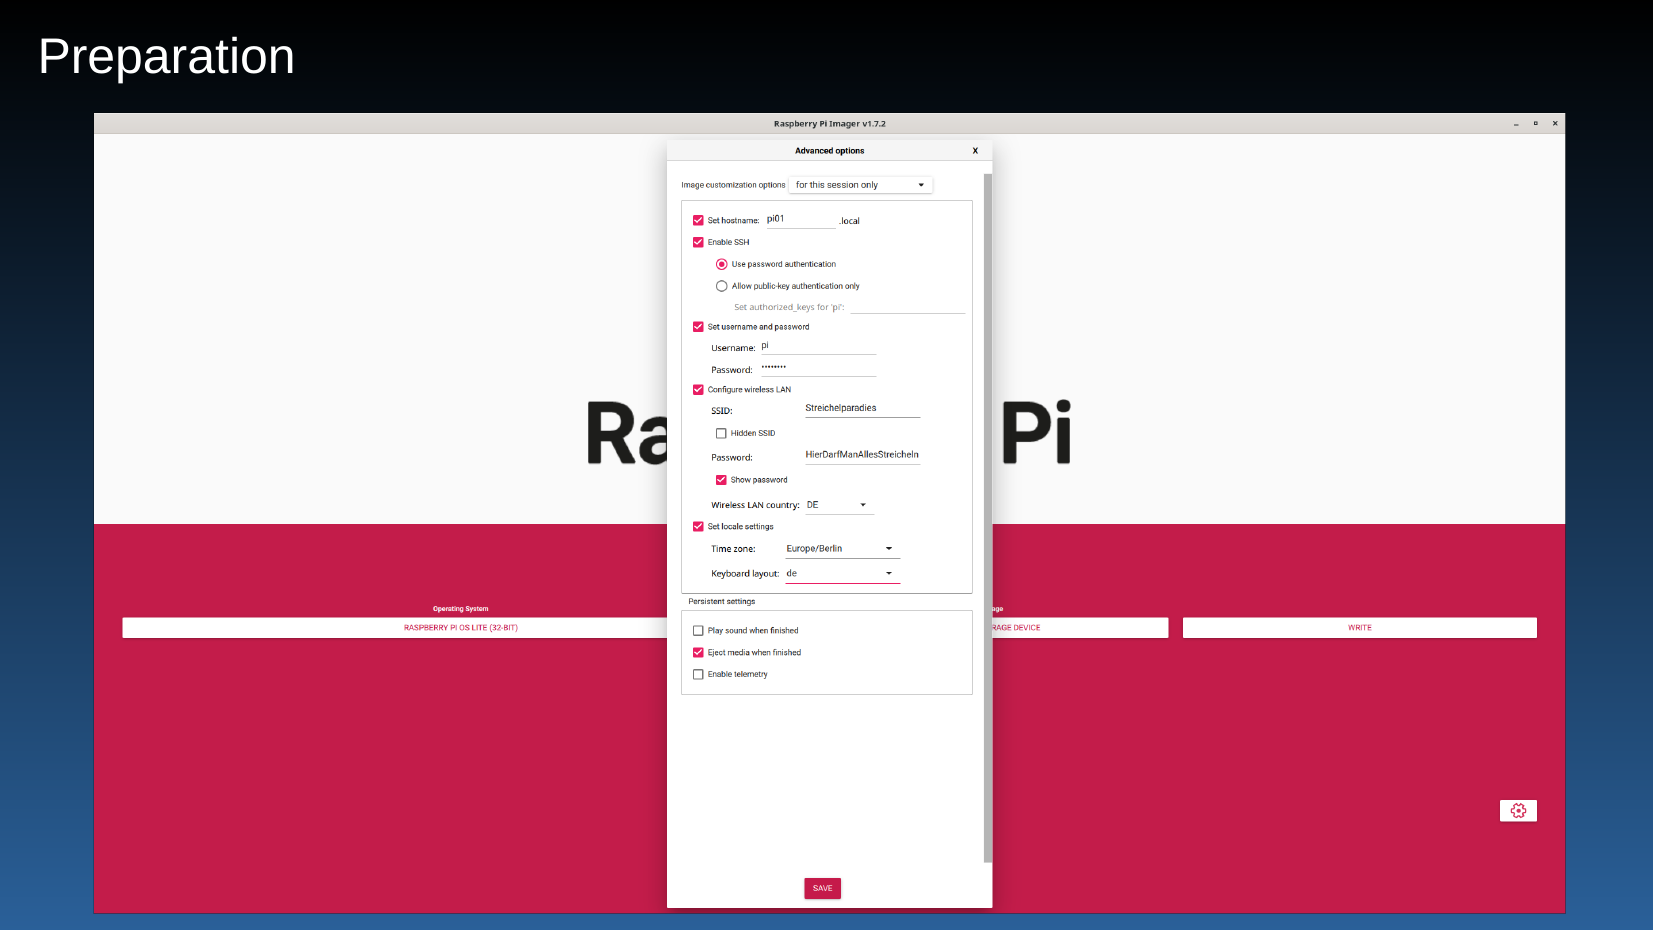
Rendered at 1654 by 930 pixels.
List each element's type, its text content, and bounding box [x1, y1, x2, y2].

picture [93, 112, 1566, 914]
title Preparation [37, 28, 1612, 84]
